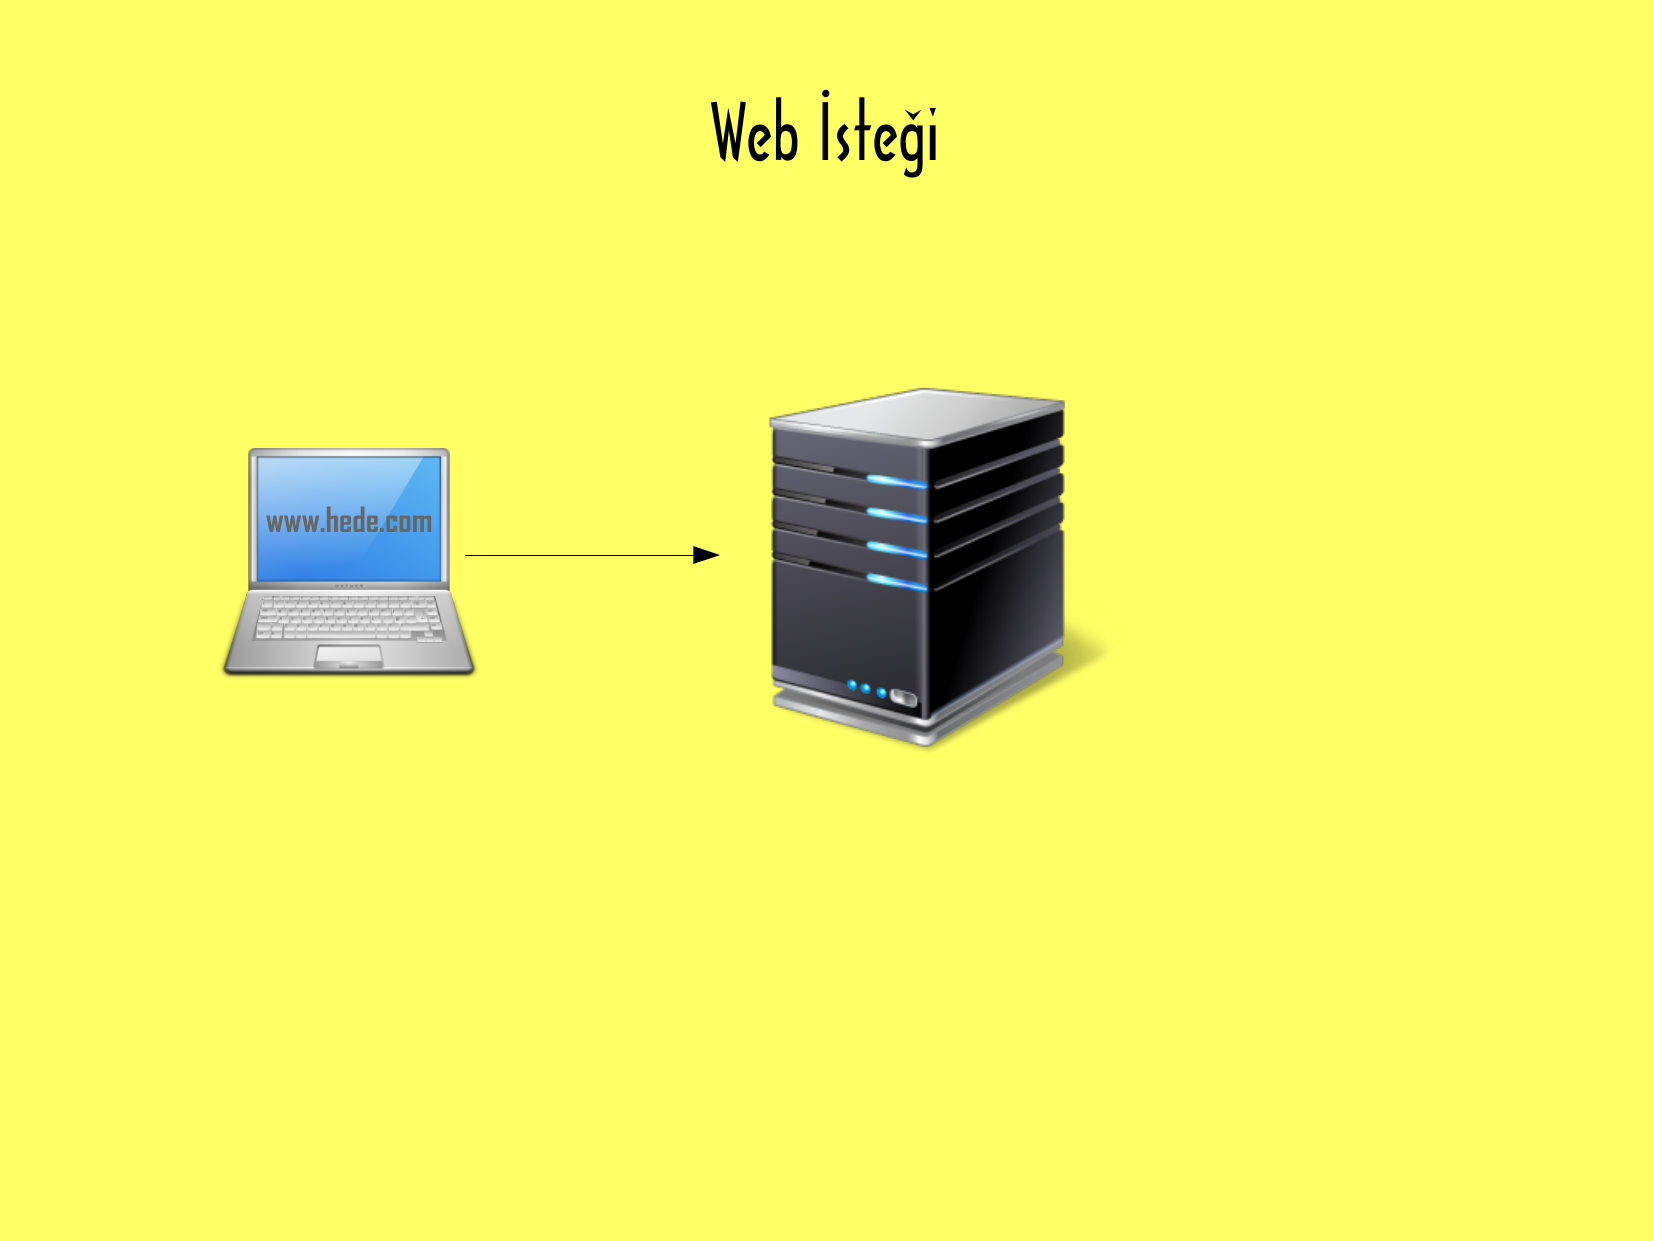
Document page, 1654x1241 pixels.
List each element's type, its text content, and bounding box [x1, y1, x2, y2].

text_box Web İsteği [695, 90, 958, 186]
picture [736, 359, 1133, 756]
picture [215, 423, 483, 691]
text_box www.hede.com [251, 491, 535, 568]
